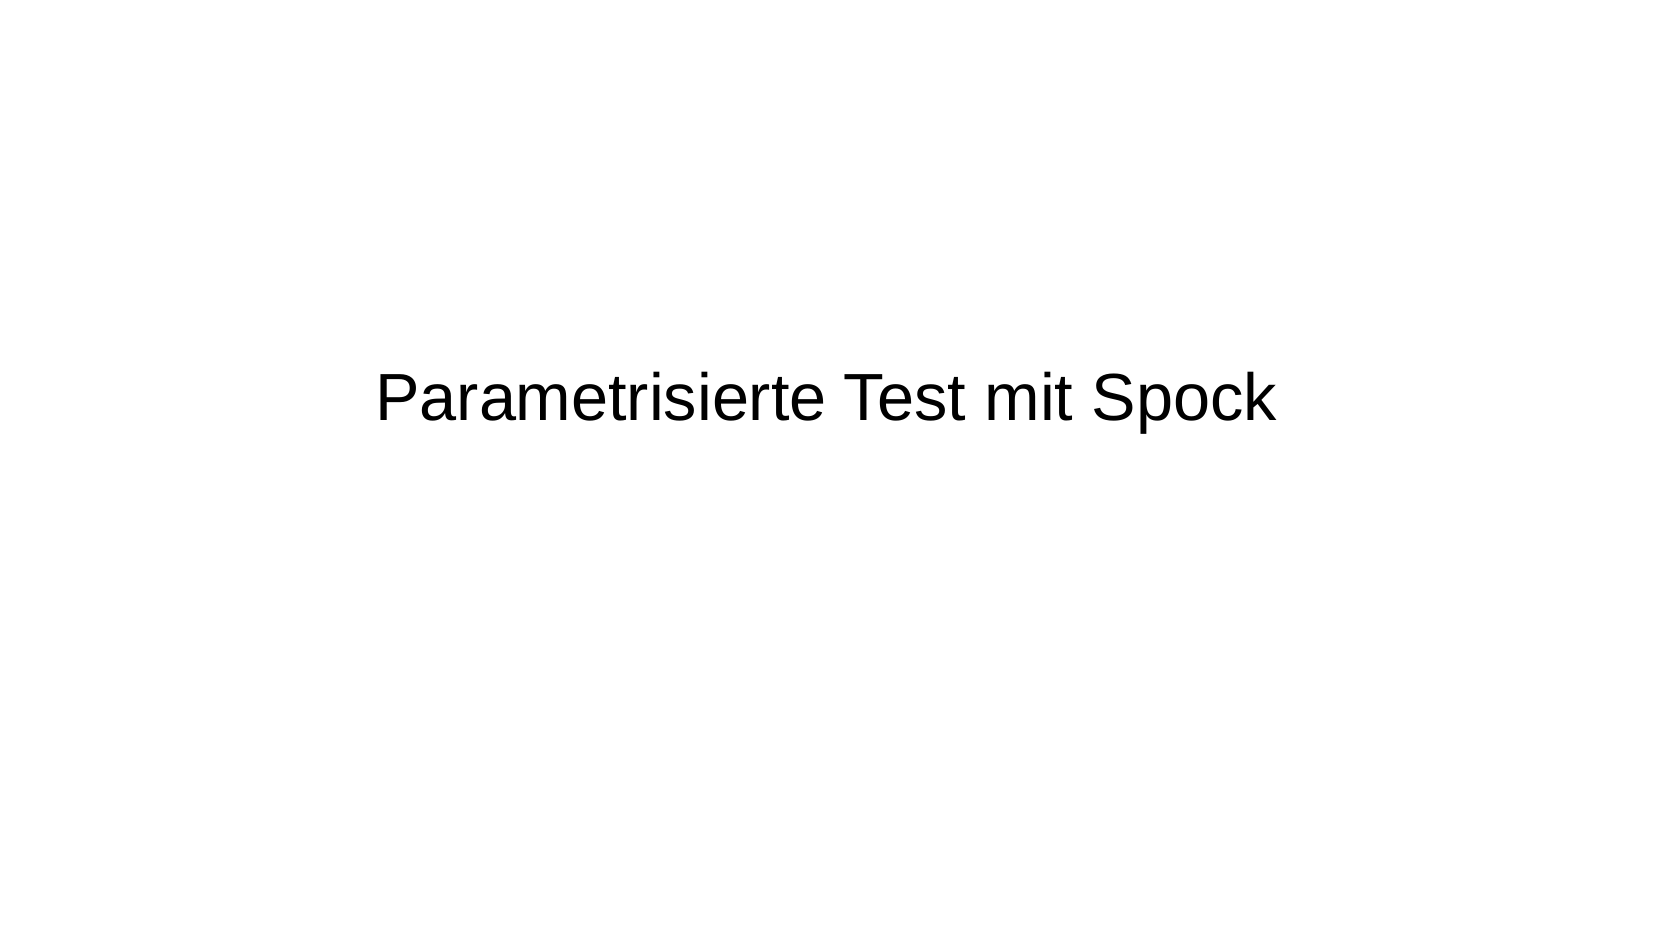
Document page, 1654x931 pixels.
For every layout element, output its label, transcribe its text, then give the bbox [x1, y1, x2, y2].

subtitle Parametrisierte Test mit Spock [82, 37, 1571, 757]
